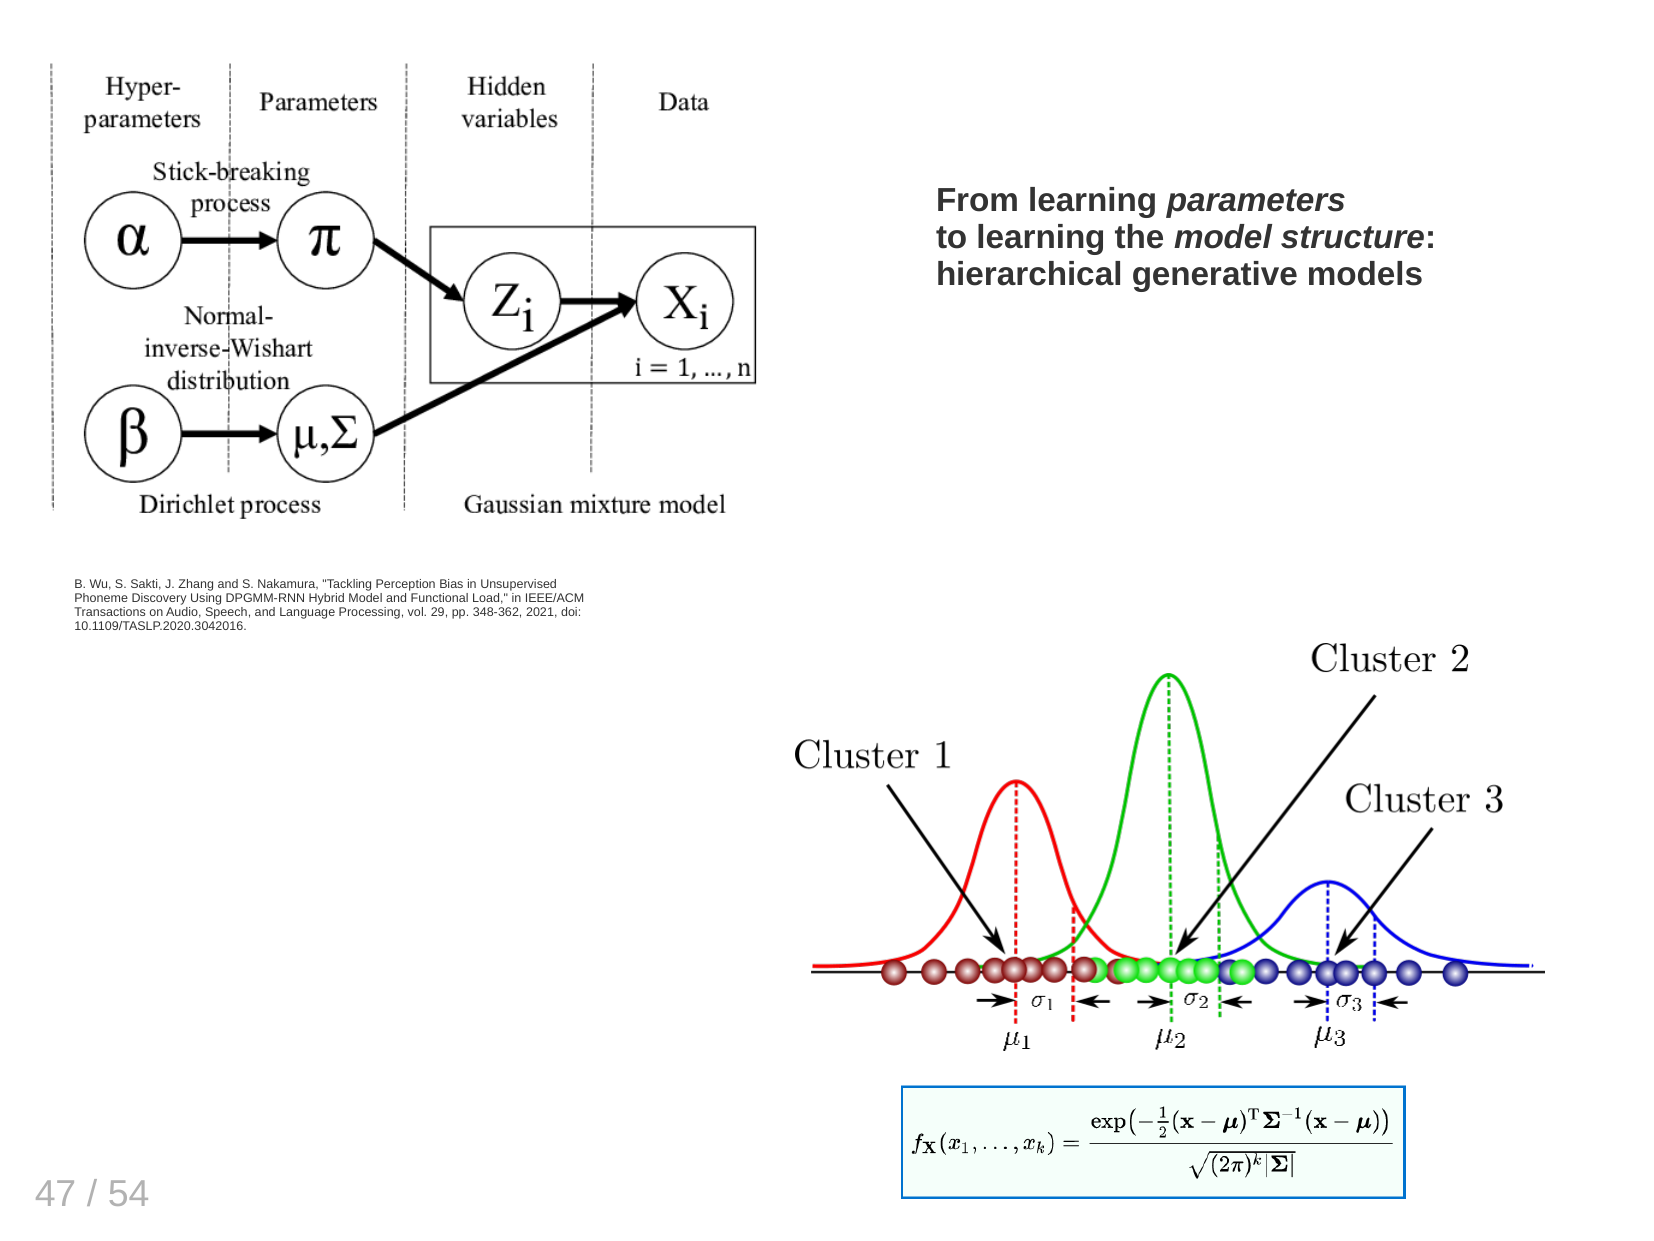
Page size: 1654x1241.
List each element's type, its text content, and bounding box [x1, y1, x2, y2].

picture [885, 1072, 1415, 1202]
picture [48, 42, 762, 525]
text_box B. Wu, S. Sakti, J. Zhang and S. Nakamura, "Tackling Perception Bias in Unsupervised Phoneme Discovery Using DPGMM-RNN Hybrid Model and Functional Load," in IEEE/ACM Transactions on Audio, Speech, and Language Processing, vol. 29, pp. 348-362, 2021, doi: 10.1109/TASLP.2020.3042016. [59, 569, 628, 645]
text_box <number> / 54 [20, 1165, 315, 1226]
text_box From learning parameters to learning the model structure: hierarchical generative models [921, 173, 1499, 309]
picture [793, 643, 1547, 1051]
